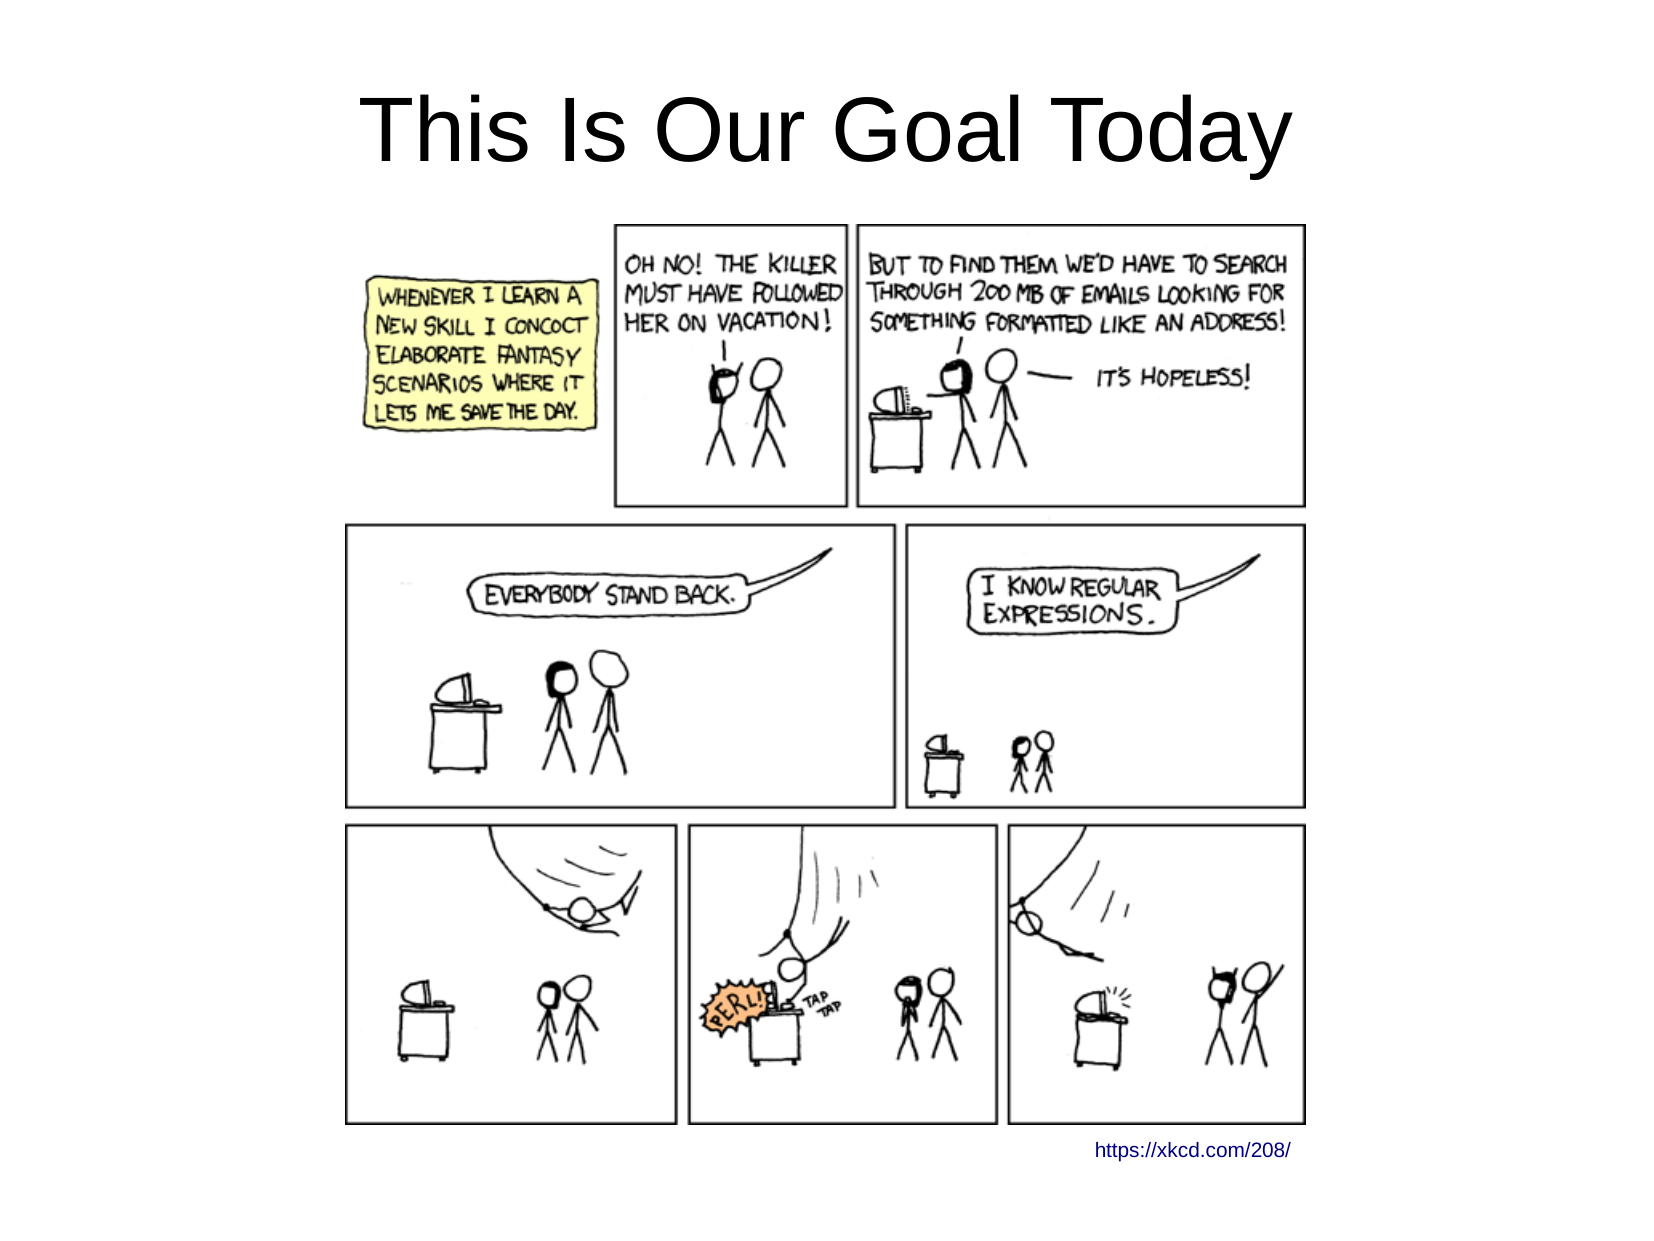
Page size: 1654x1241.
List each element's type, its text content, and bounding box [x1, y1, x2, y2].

picture [345, 224, 1306, 1126]
text_box https://xkcd.com/208/ [1080, 1131, 1306, 1171]
title This Is Our Goal Today [82, 49, 1571, 211]
